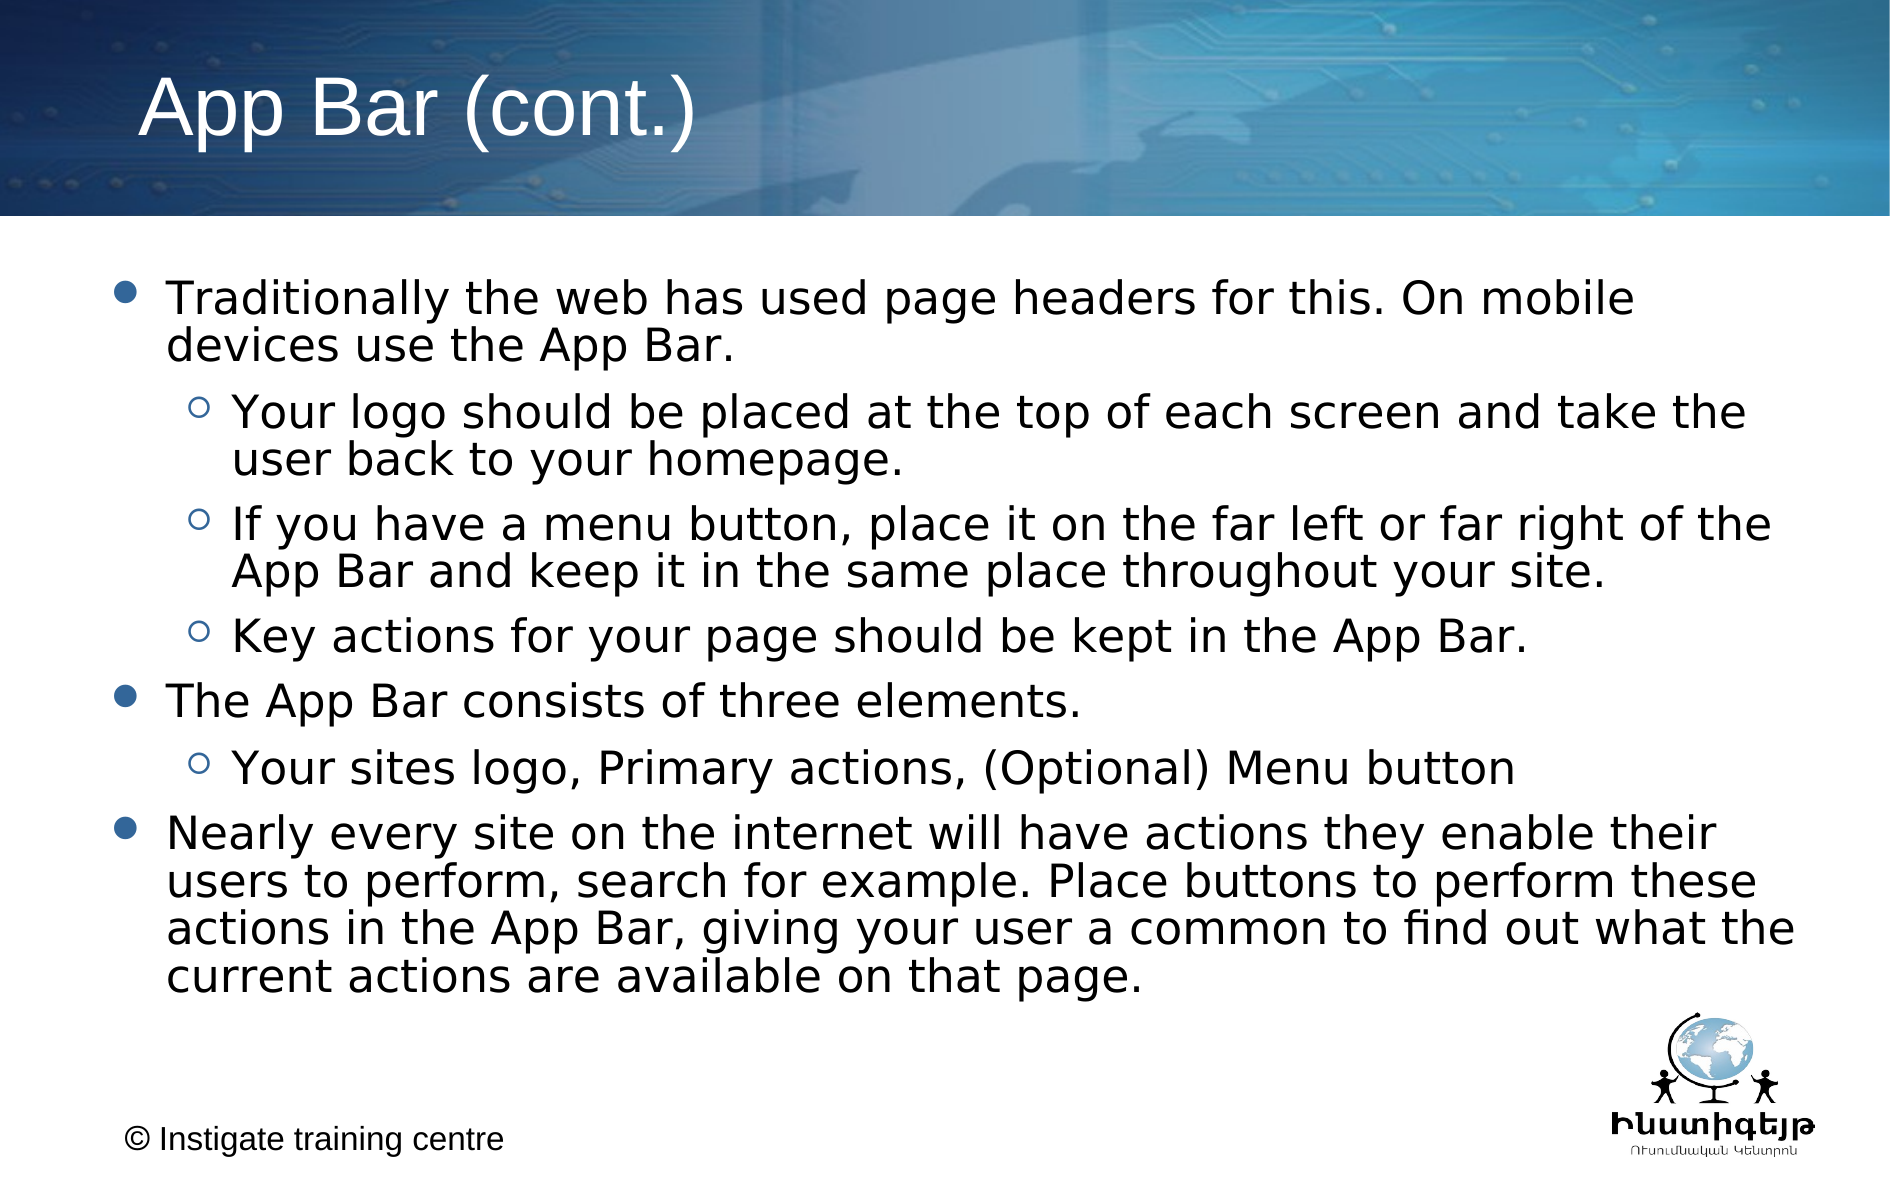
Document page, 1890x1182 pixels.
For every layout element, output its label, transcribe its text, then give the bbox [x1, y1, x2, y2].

picture [1612, 1012, 1815, 1157]
text_box App Bar (cont.) [138, 82, 1801, 89]
picture [0, 0, 1890, 216]
list One expectation users will make when they land on your site is that your site’s logo will be at the top of every page and clicking it will take them to your home page. [688, 89, 1801, 95]
list Traditionally the web has used page headers for this. On mobile devices use the App Bar. Your logo should be placed at the top of each screen and take the user back to your homepage. If you have a menu button, place it on the far left or far right of the App Bar and keep it in the same place throughout your site. Key actions for your page should be kept in the App Bar. The App Bar consists of three elements. Your sites logo, Primary actions, (Optional) Menu button Nearly every site on the internet will have actions they enable their users to perform, search for example. Place buttons to perform these actions in the App Bar, giving your user a common to find out what the current actions are available on that page. [110, 276, 1801, 303]
